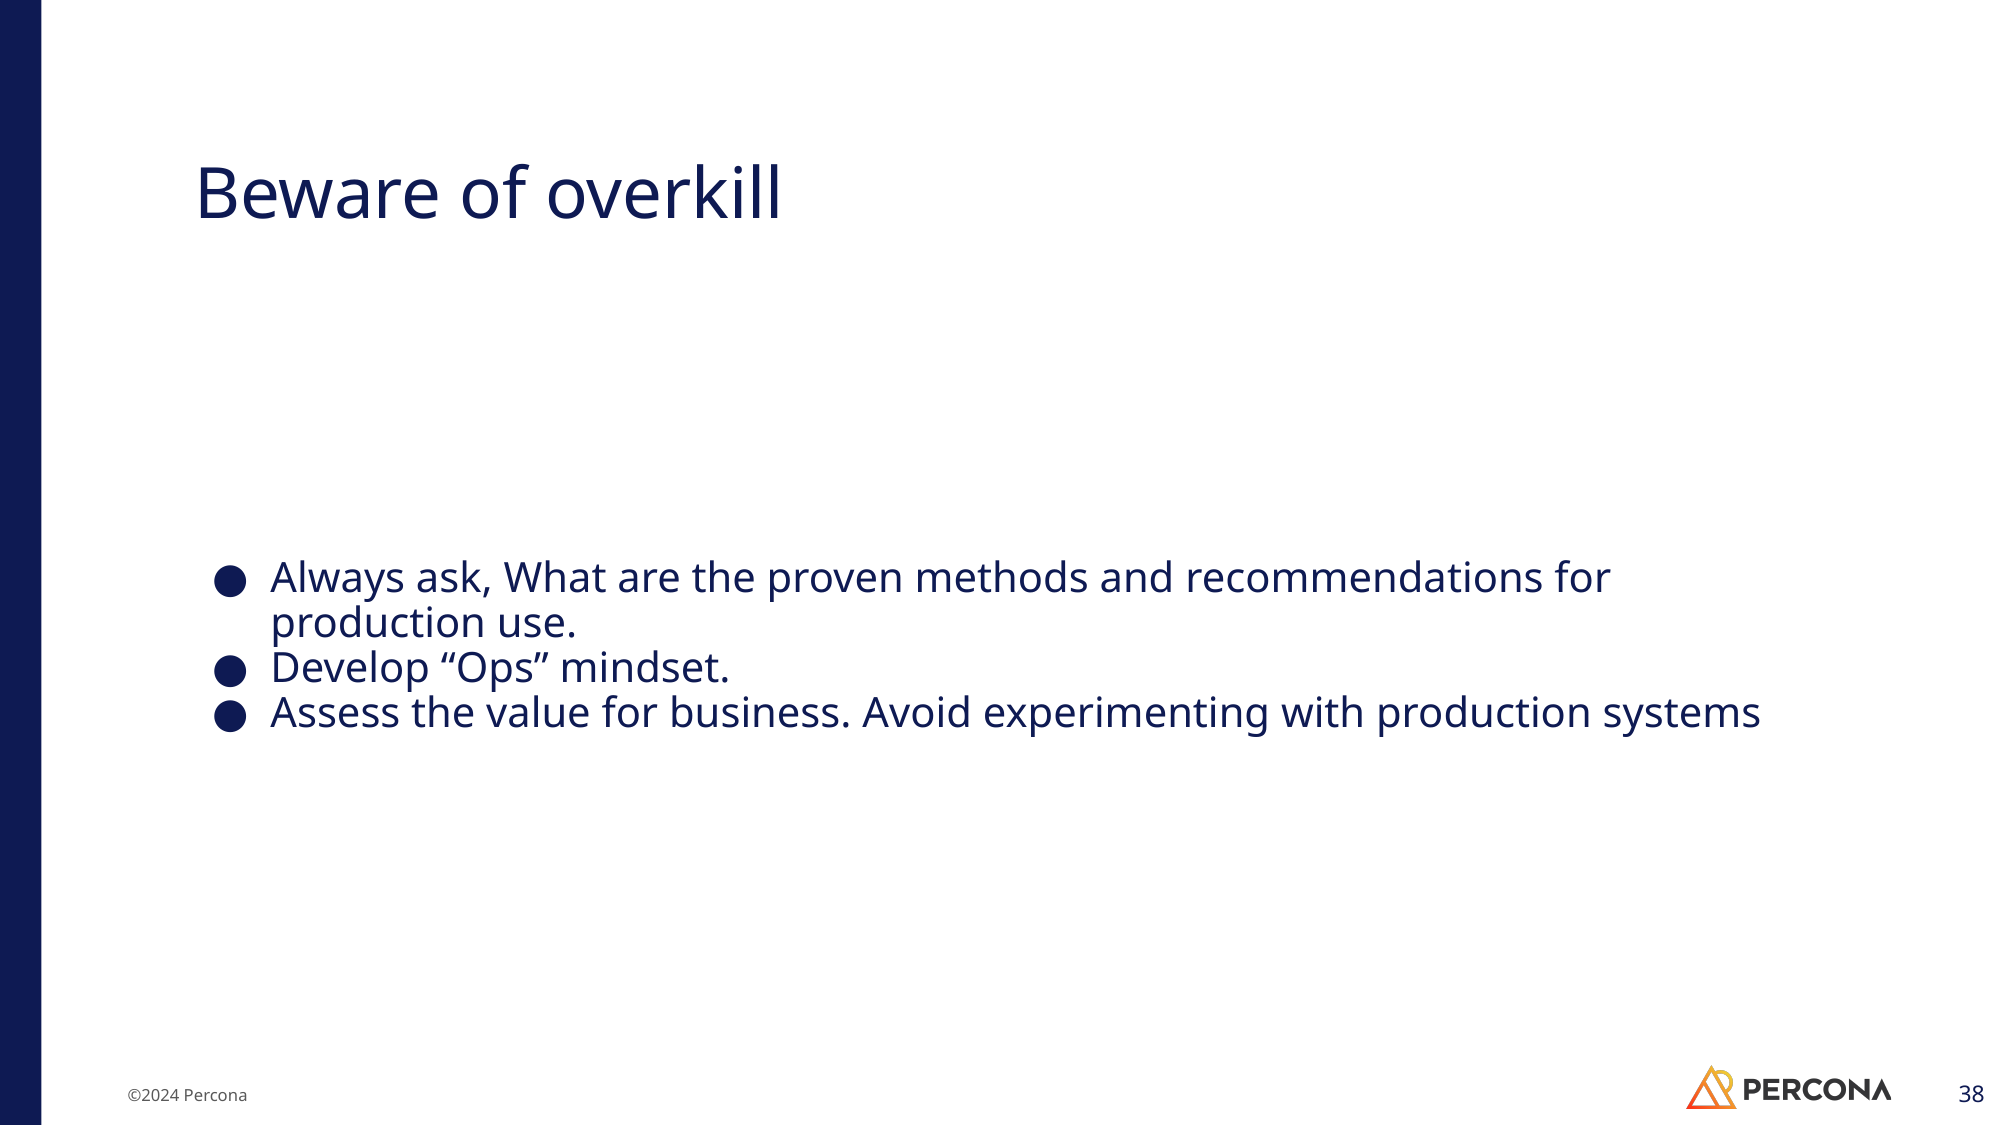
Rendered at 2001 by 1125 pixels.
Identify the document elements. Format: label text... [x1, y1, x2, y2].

title Beware of overkill [179, 124, 1835, 266]
picture [1686, 1065, 1748, 1109]
list Always ask, What are the proven methods and recommendations for production use. Develop “Ops” mindset. Assess the value for business. Avoid experimenting with production systems [180, 310, 1835, 982]
slide_number <number> [1748, 1065, 2000, 1125]
